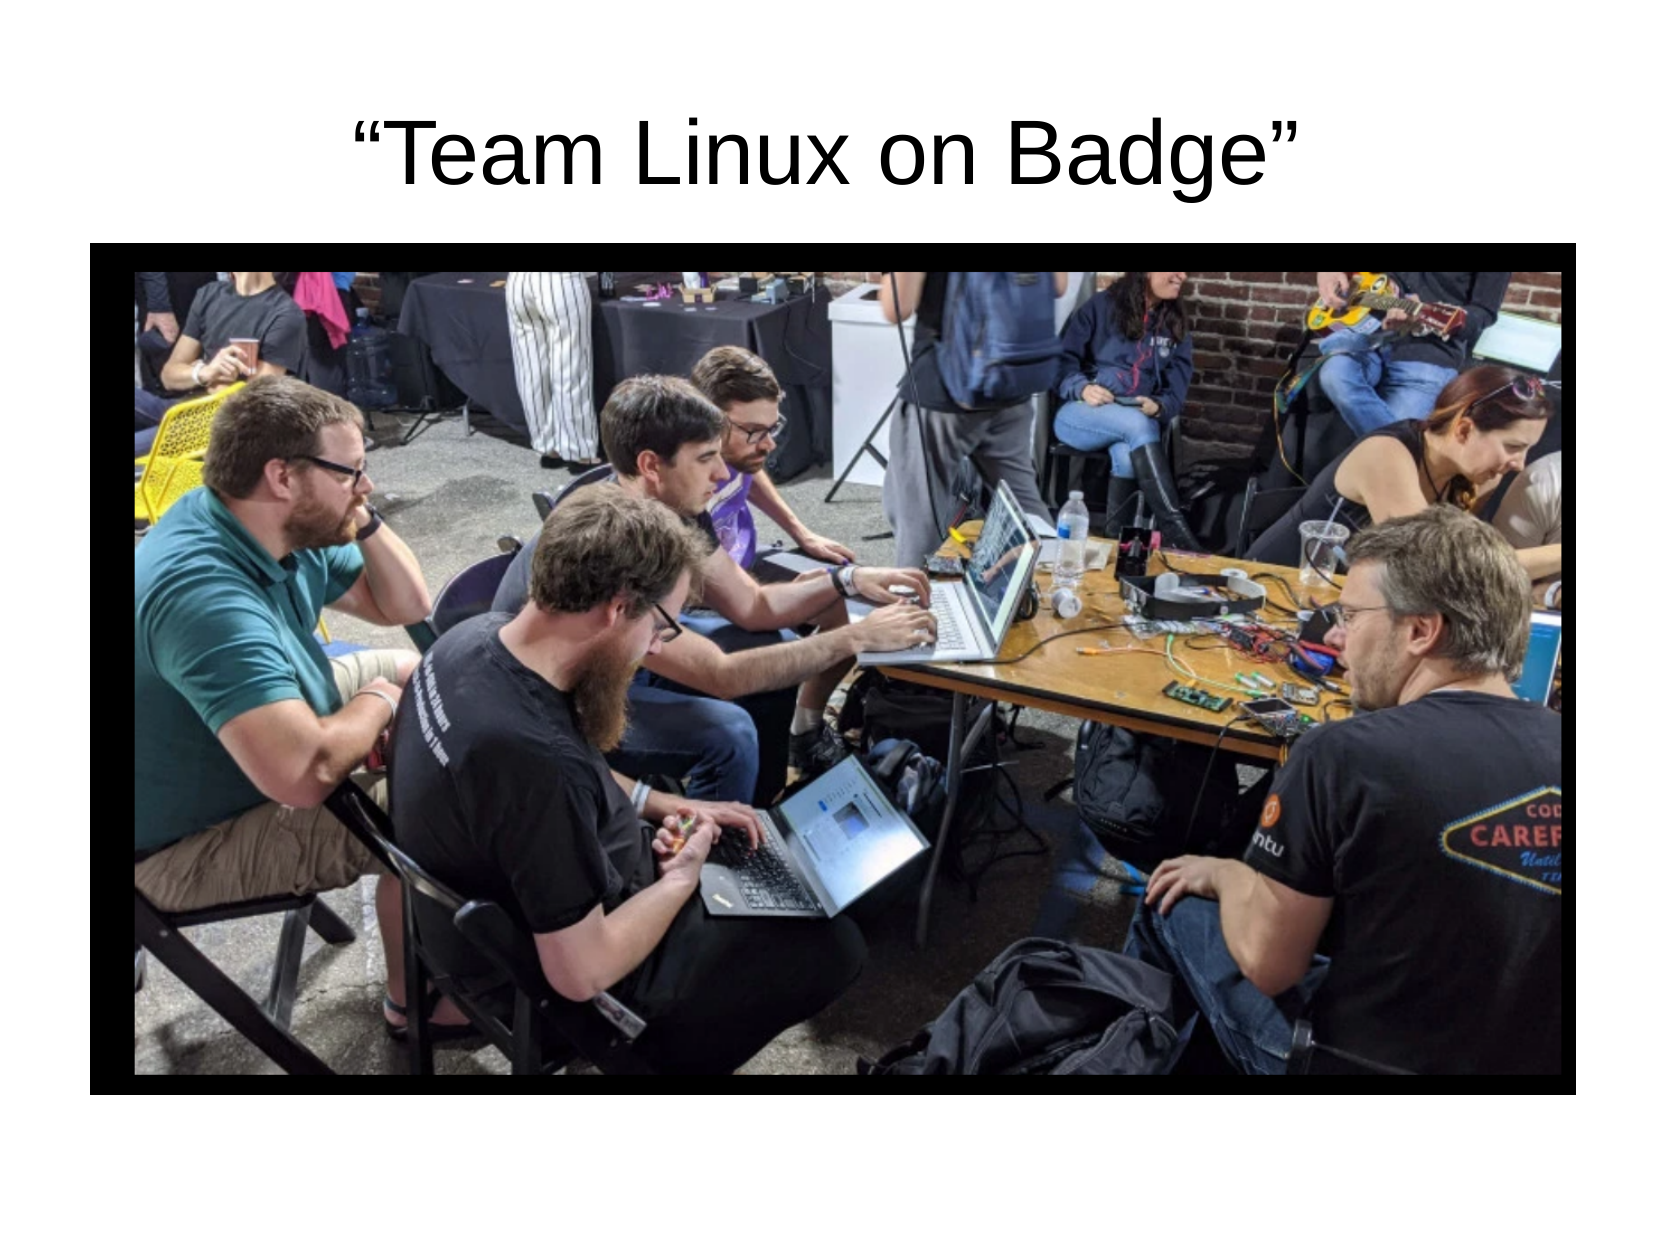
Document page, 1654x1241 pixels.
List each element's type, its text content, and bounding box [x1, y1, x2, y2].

title “Team Linux on Badge” [82, 49, 1571, 257]
picture [90, 243, 1576, 1096]
